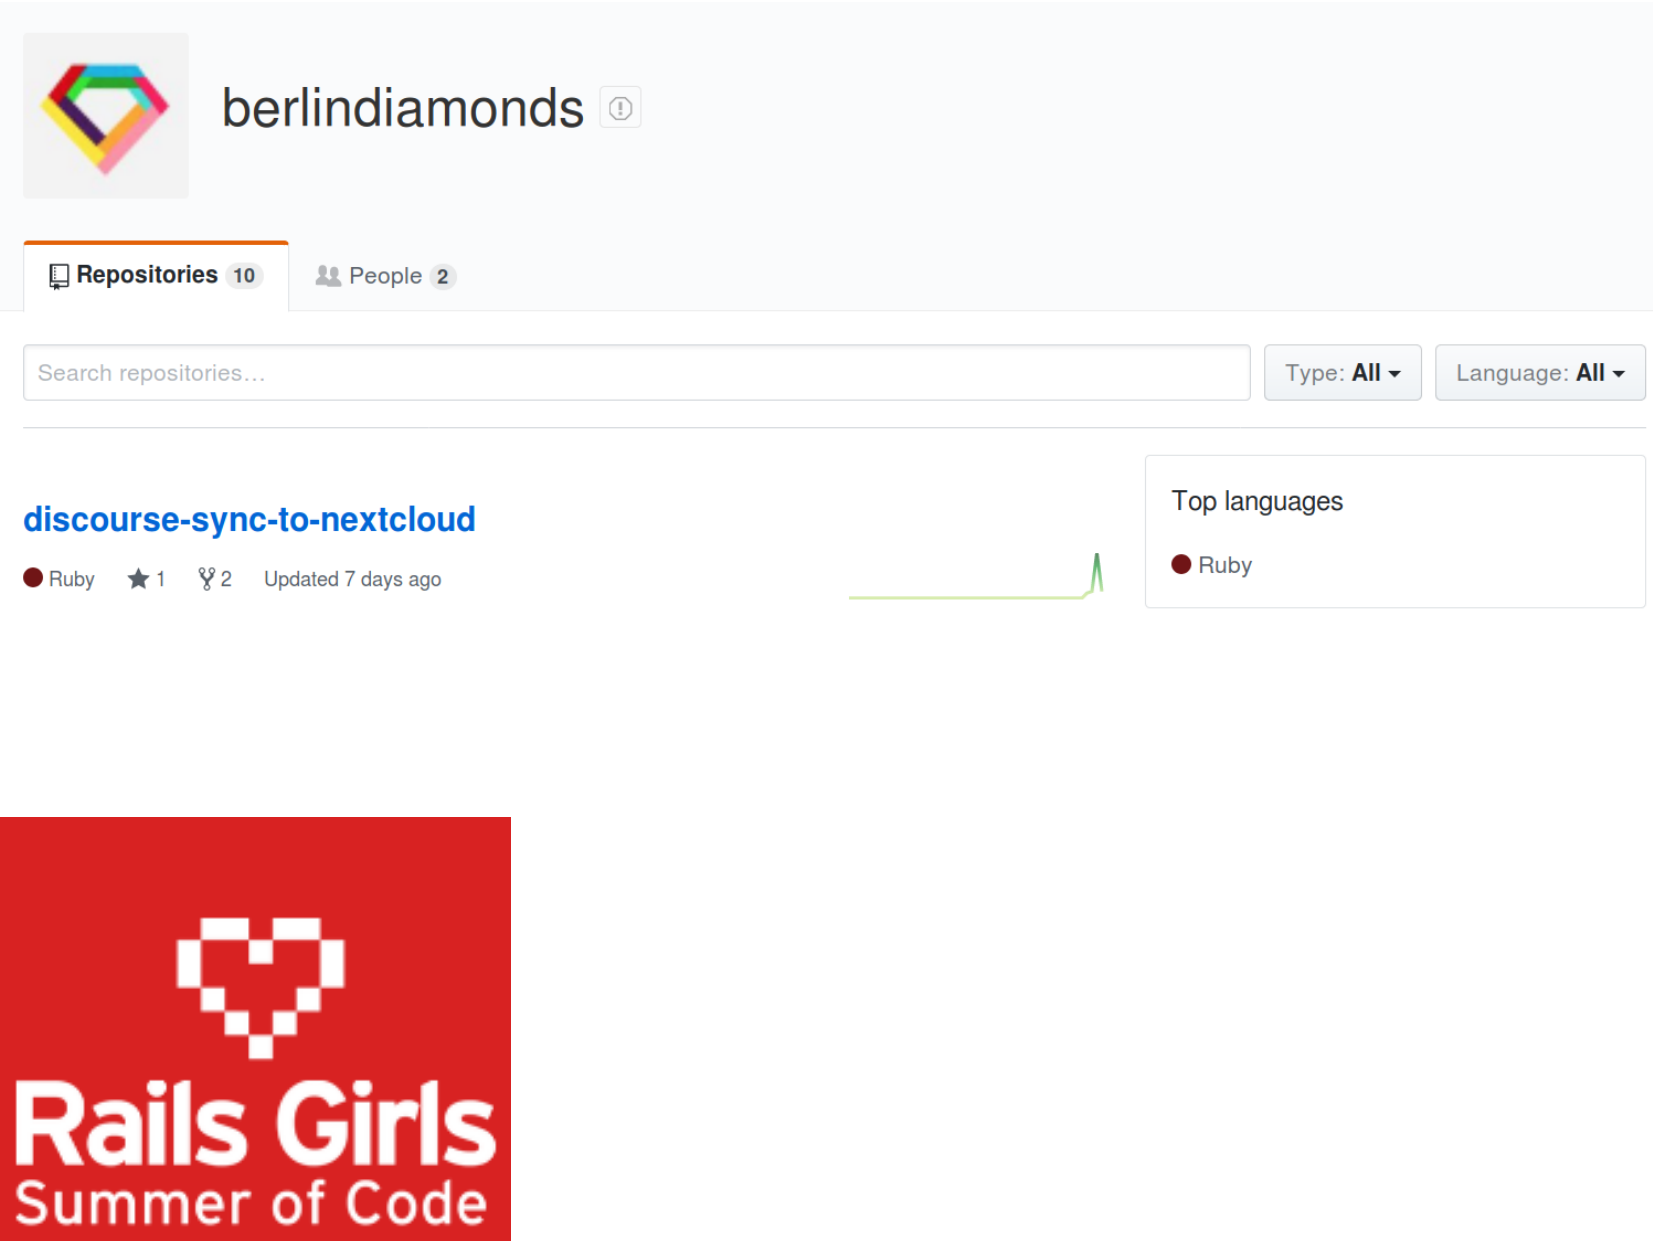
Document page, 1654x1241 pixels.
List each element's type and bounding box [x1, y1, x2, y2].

picture [0, 817, 511, 1241]
picture [0, 2, 1653, 616]
